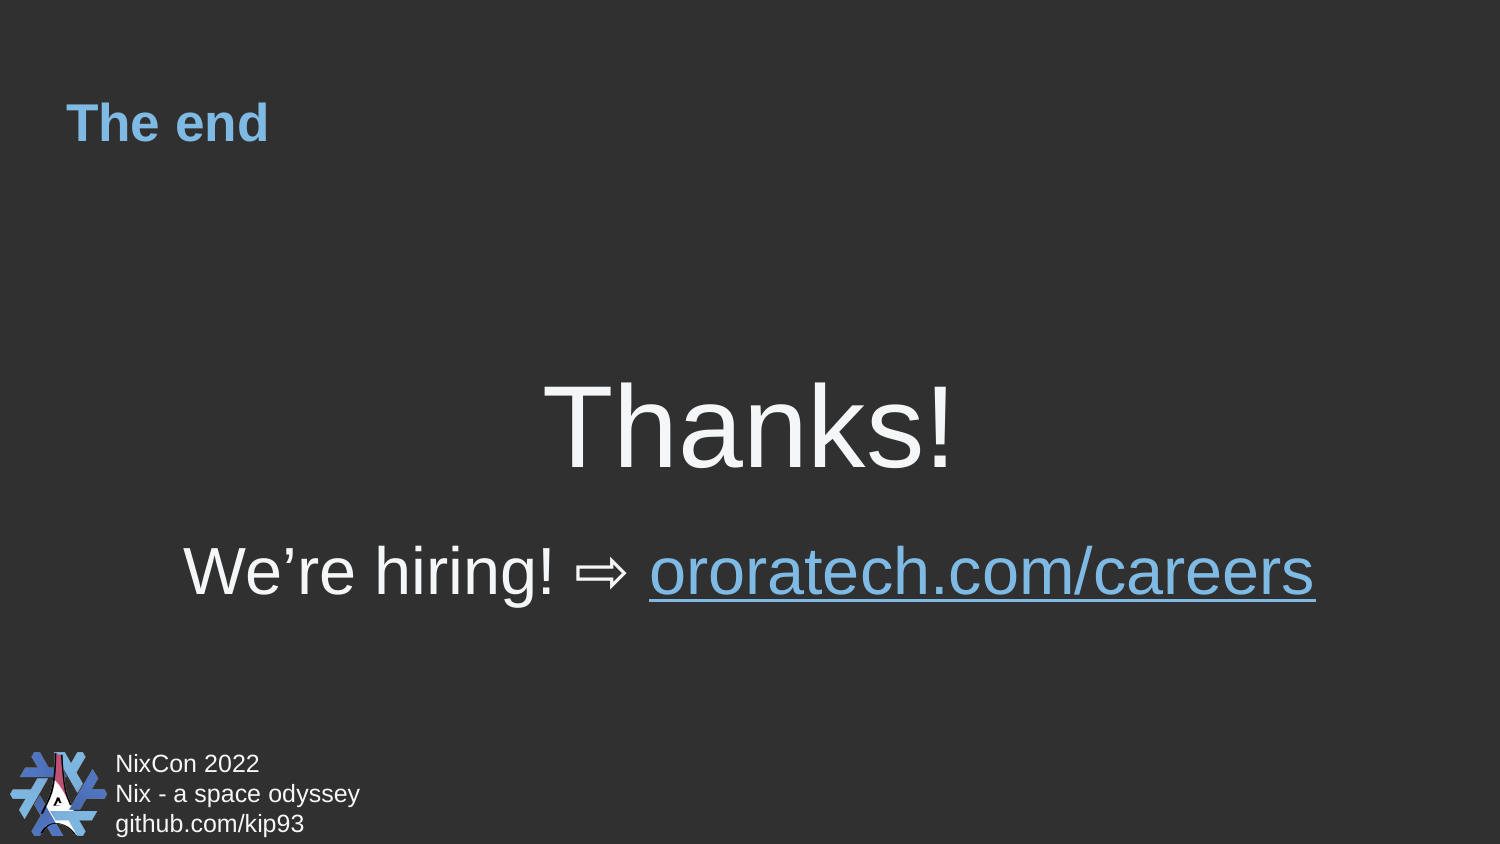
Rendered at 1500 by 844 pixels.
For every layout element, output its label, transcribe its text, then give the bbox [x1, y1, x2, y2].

title The end [51, 72, 1449, 167]
picture [10, 752, 107, 836]
list Thanks! We’re hiring! ⇨ ororatech.com/careers [51, 189, 1449, 750]
